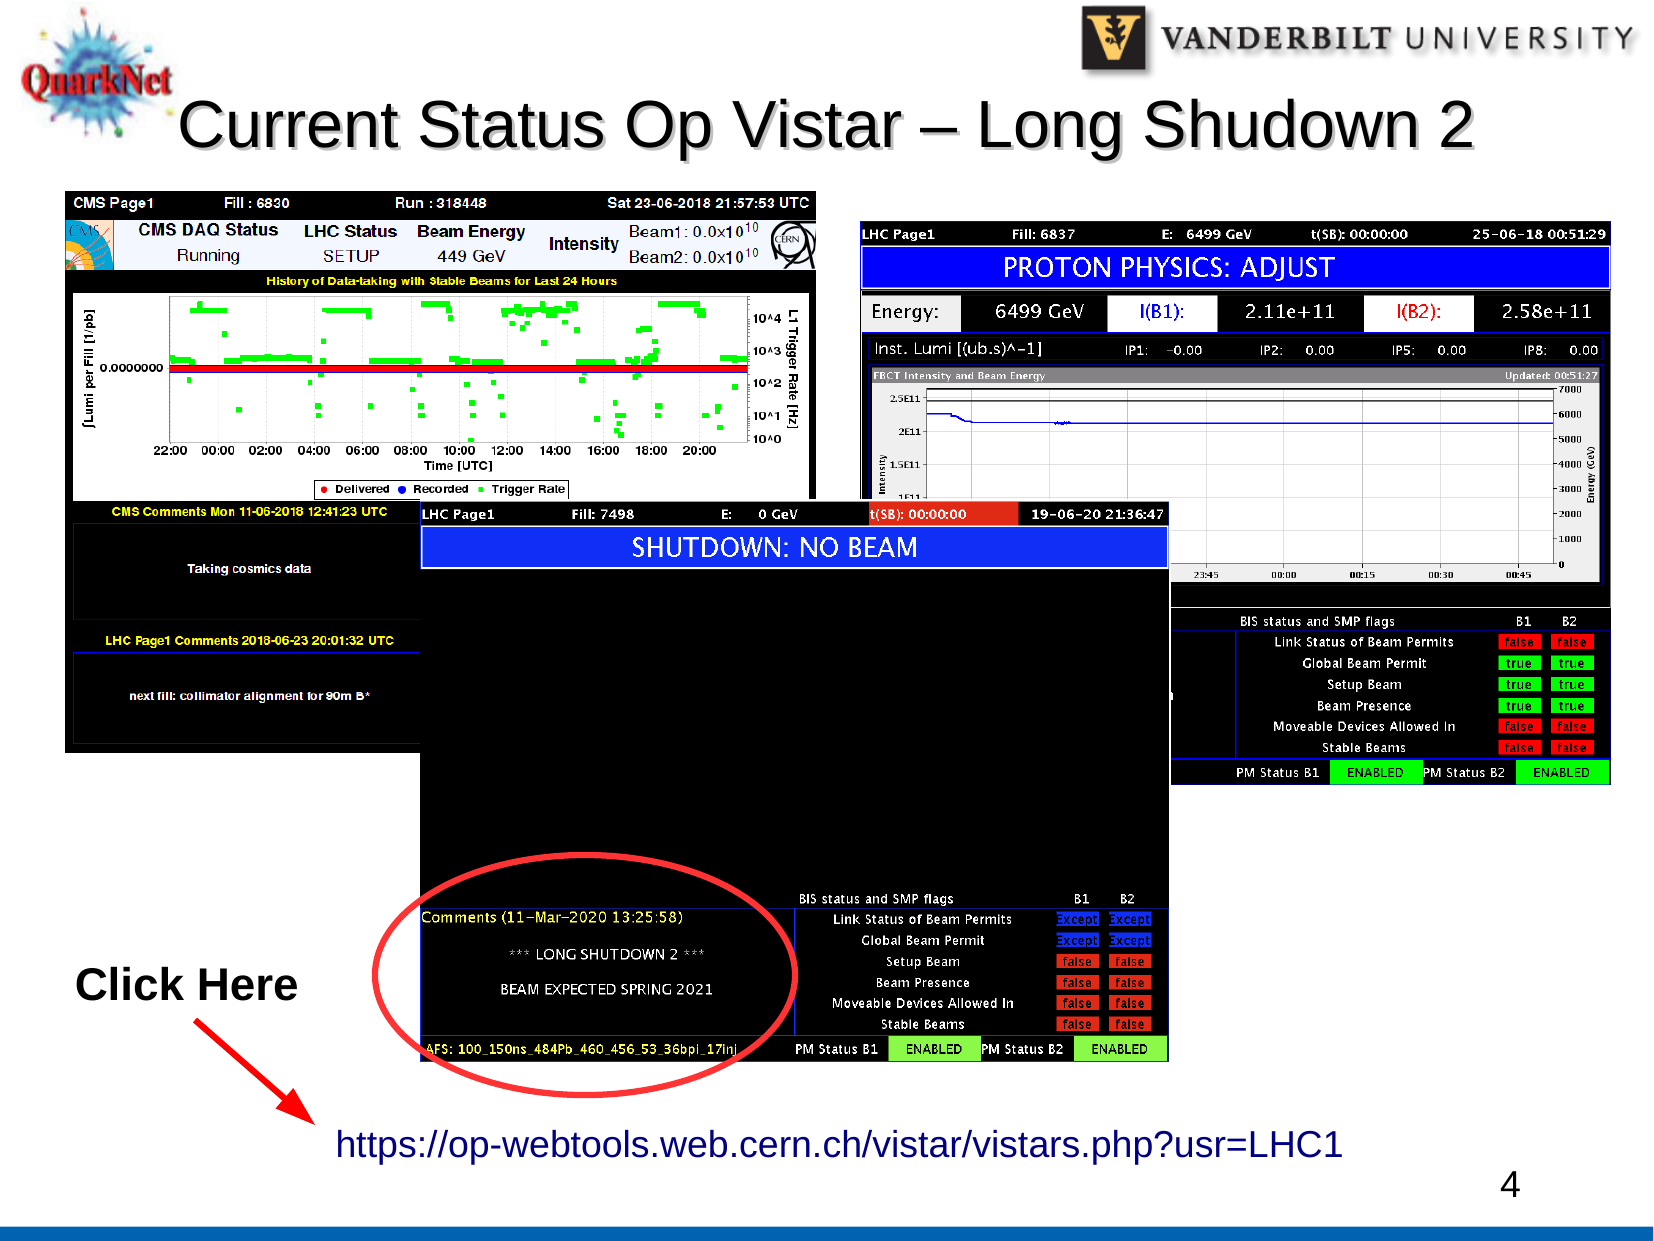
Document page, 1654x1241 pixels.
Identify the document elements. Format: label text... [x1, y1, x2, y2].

picture [65, 191, 1611, 1066]
title Current Status Op Vistar – Long Shudown 2 [121, 79, 1533, 167]
text_box https://op-webtools.web.cern.ch/vistar/vistars.php?usr=LHC1 [320, 1110, 1557, 1173]
text_box Click Here [60, 945, 314, 1017]
picture [1078, 2, 1648, 85]
picture [4, 1, 188, 152]
picture [420, 1054, 439, 1066]
picture [420, 859, 791, 1066]
